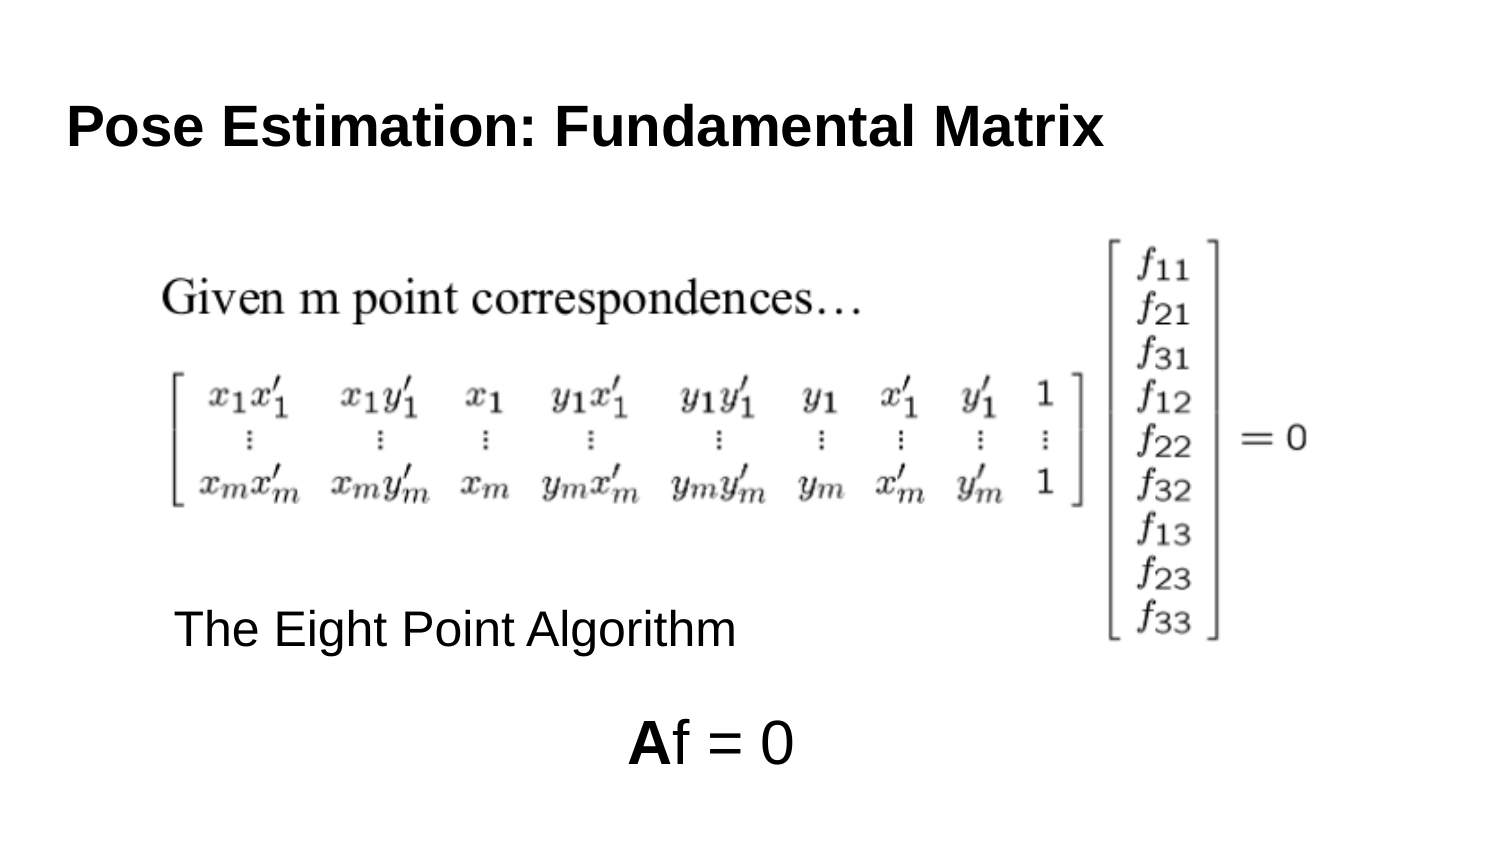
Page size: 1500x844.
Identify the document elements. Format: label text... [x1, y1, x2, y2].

text_box The Eight Point Algorithm [158, 581, 1074, 716]
title Pose Estimation: Fundamental Matrix [51, 72, 1449, 167]
text_box Af = 0 [612, 686, 888, 812]
picture [147, 228, 1353, 687]
